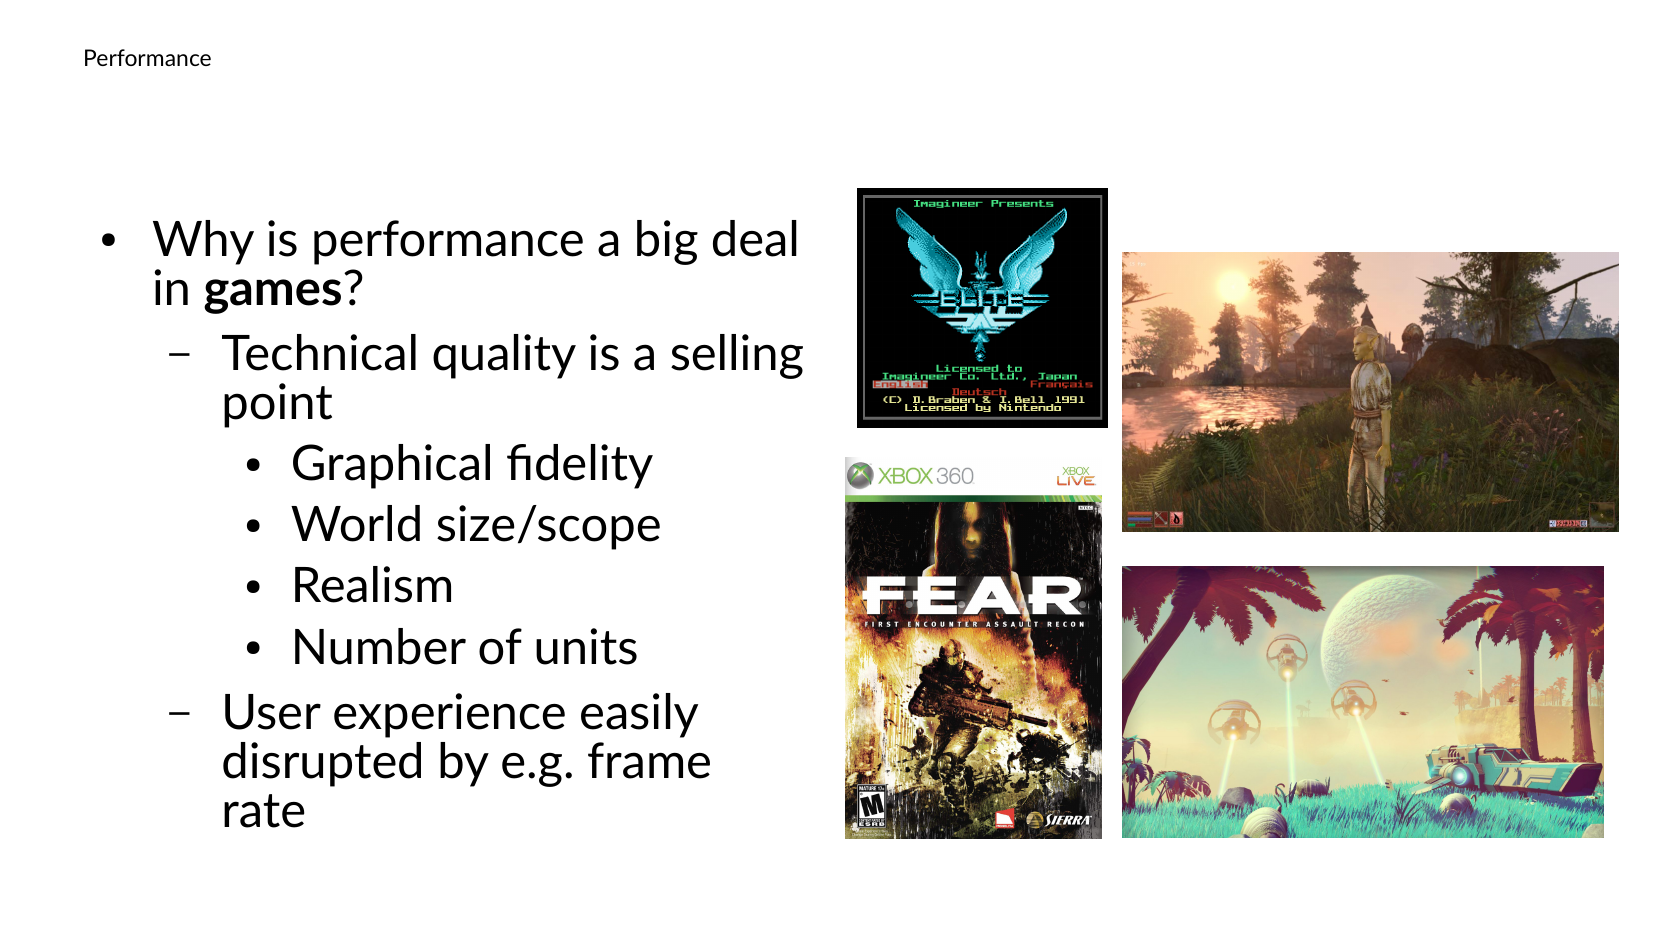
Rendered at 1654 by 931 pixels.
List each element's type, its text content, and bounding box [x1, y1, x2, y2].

picture [857, 188, 1108, 428]
picture [1122, 252, 1619, 532]
list Why is performance a big deal in games? Technical quality is a selling point Graphical fidelity World size/scope Realism Number of units User experience easily disrupted by e.g. frame rate [82, 217, 809, 839]
picture [1122, 566, 1604, 838]
picture [845, 457, 1102, 839]
title Performance [83, 0, 1571, 119]
